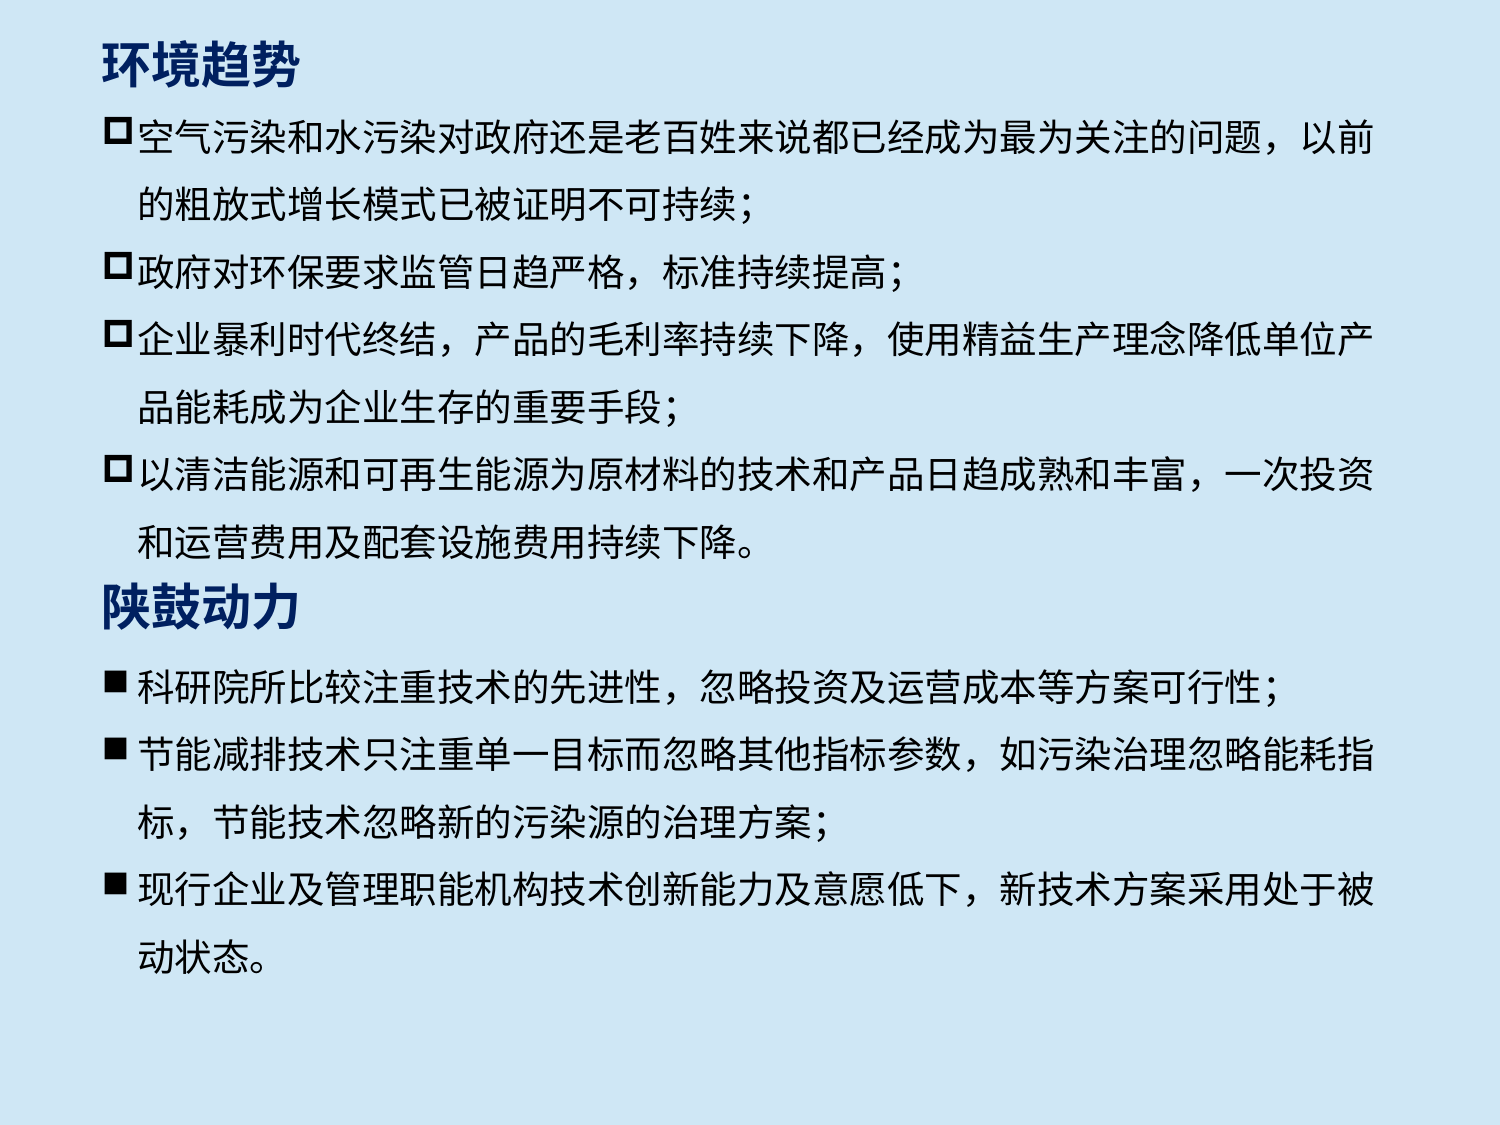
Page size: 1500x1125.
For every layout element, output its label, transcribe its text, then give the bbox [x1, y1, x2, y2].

text_box 科研院所比较注重技术的先进性，忽略投资及运营成本等方案可行性； 节能减排技术只注重单一目标而忽略其他指标参数，如污染治理忽略能耗指标，节能技术忽略新的污染源的治理方案； 现行企业及管理职能机构技术创新能力及意愿低下，新技术方案采用处于被动状态。 [86, 633, 1393, 987]
text_box 空气污染和水污染对政府还是老百姓来说都已经成为最为关注的问题，以前的粗放式增长模式已被证明不可持续； 政府对环保要求监管日趋严格，标准持续提高； 企业暴利时代终结，产品的毛利率持续下降，使用精益生产理念降低单位产品能耗成为企业生存的重要手段； 以清洁能源和可再生能源为原材料的技术和产品日趋成熟和丰富，一次投资和运营费用及配套设施费用持续下降。 [86, 83, 1410, 571]
text_box 环境趋势 [87, 26, 1496, 101]
text_box 陕鼓动力 [87, 567, 1496, 643]
text_box 环境趋势 [269, 74, 288, 83]
